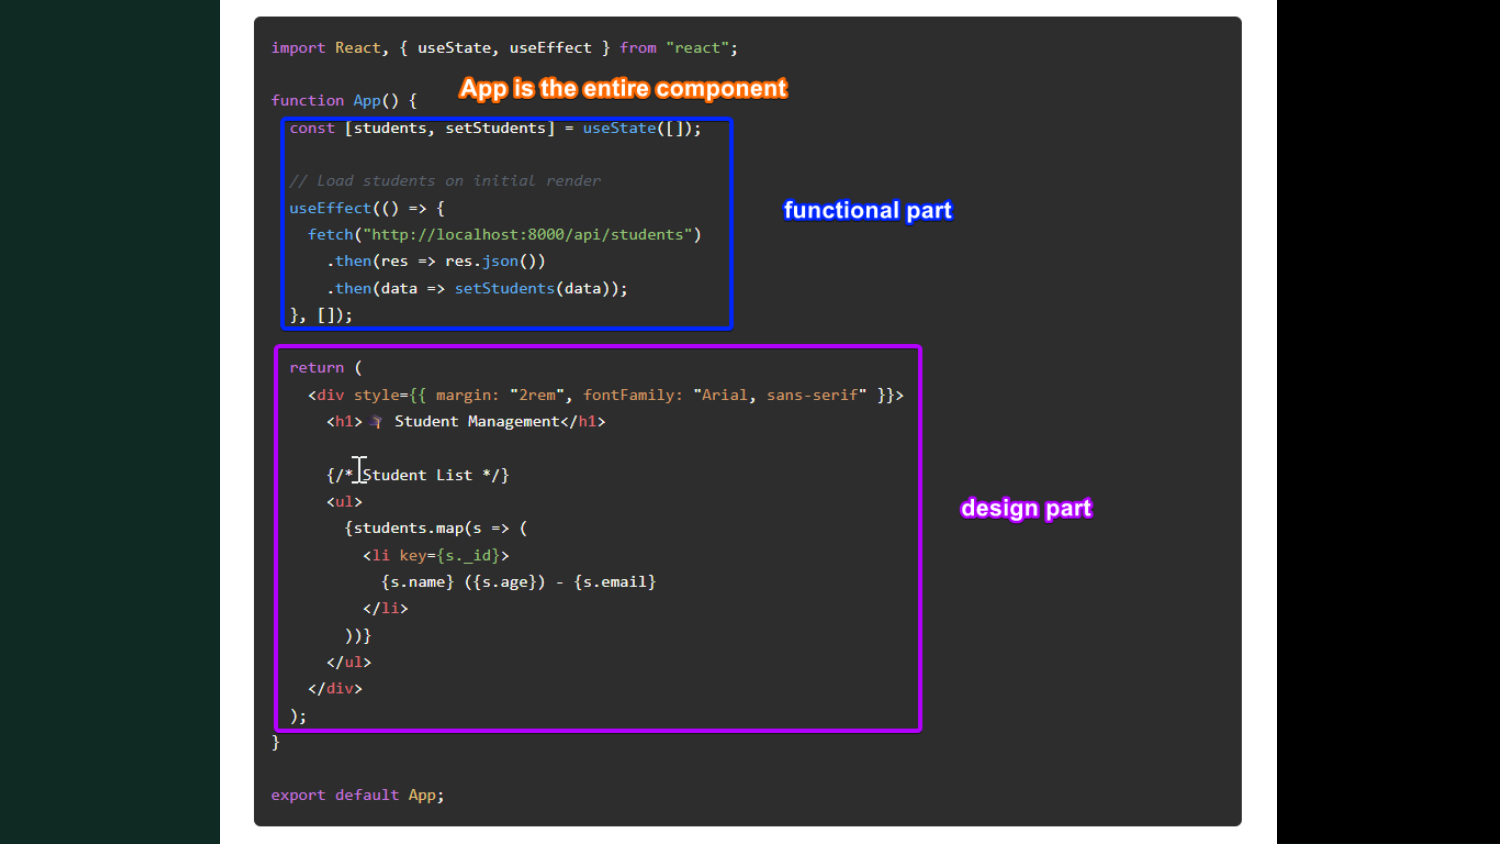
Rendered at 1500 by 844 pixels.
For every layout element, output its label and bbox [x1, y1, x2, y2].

picture [220, 0, 1277, 844]
